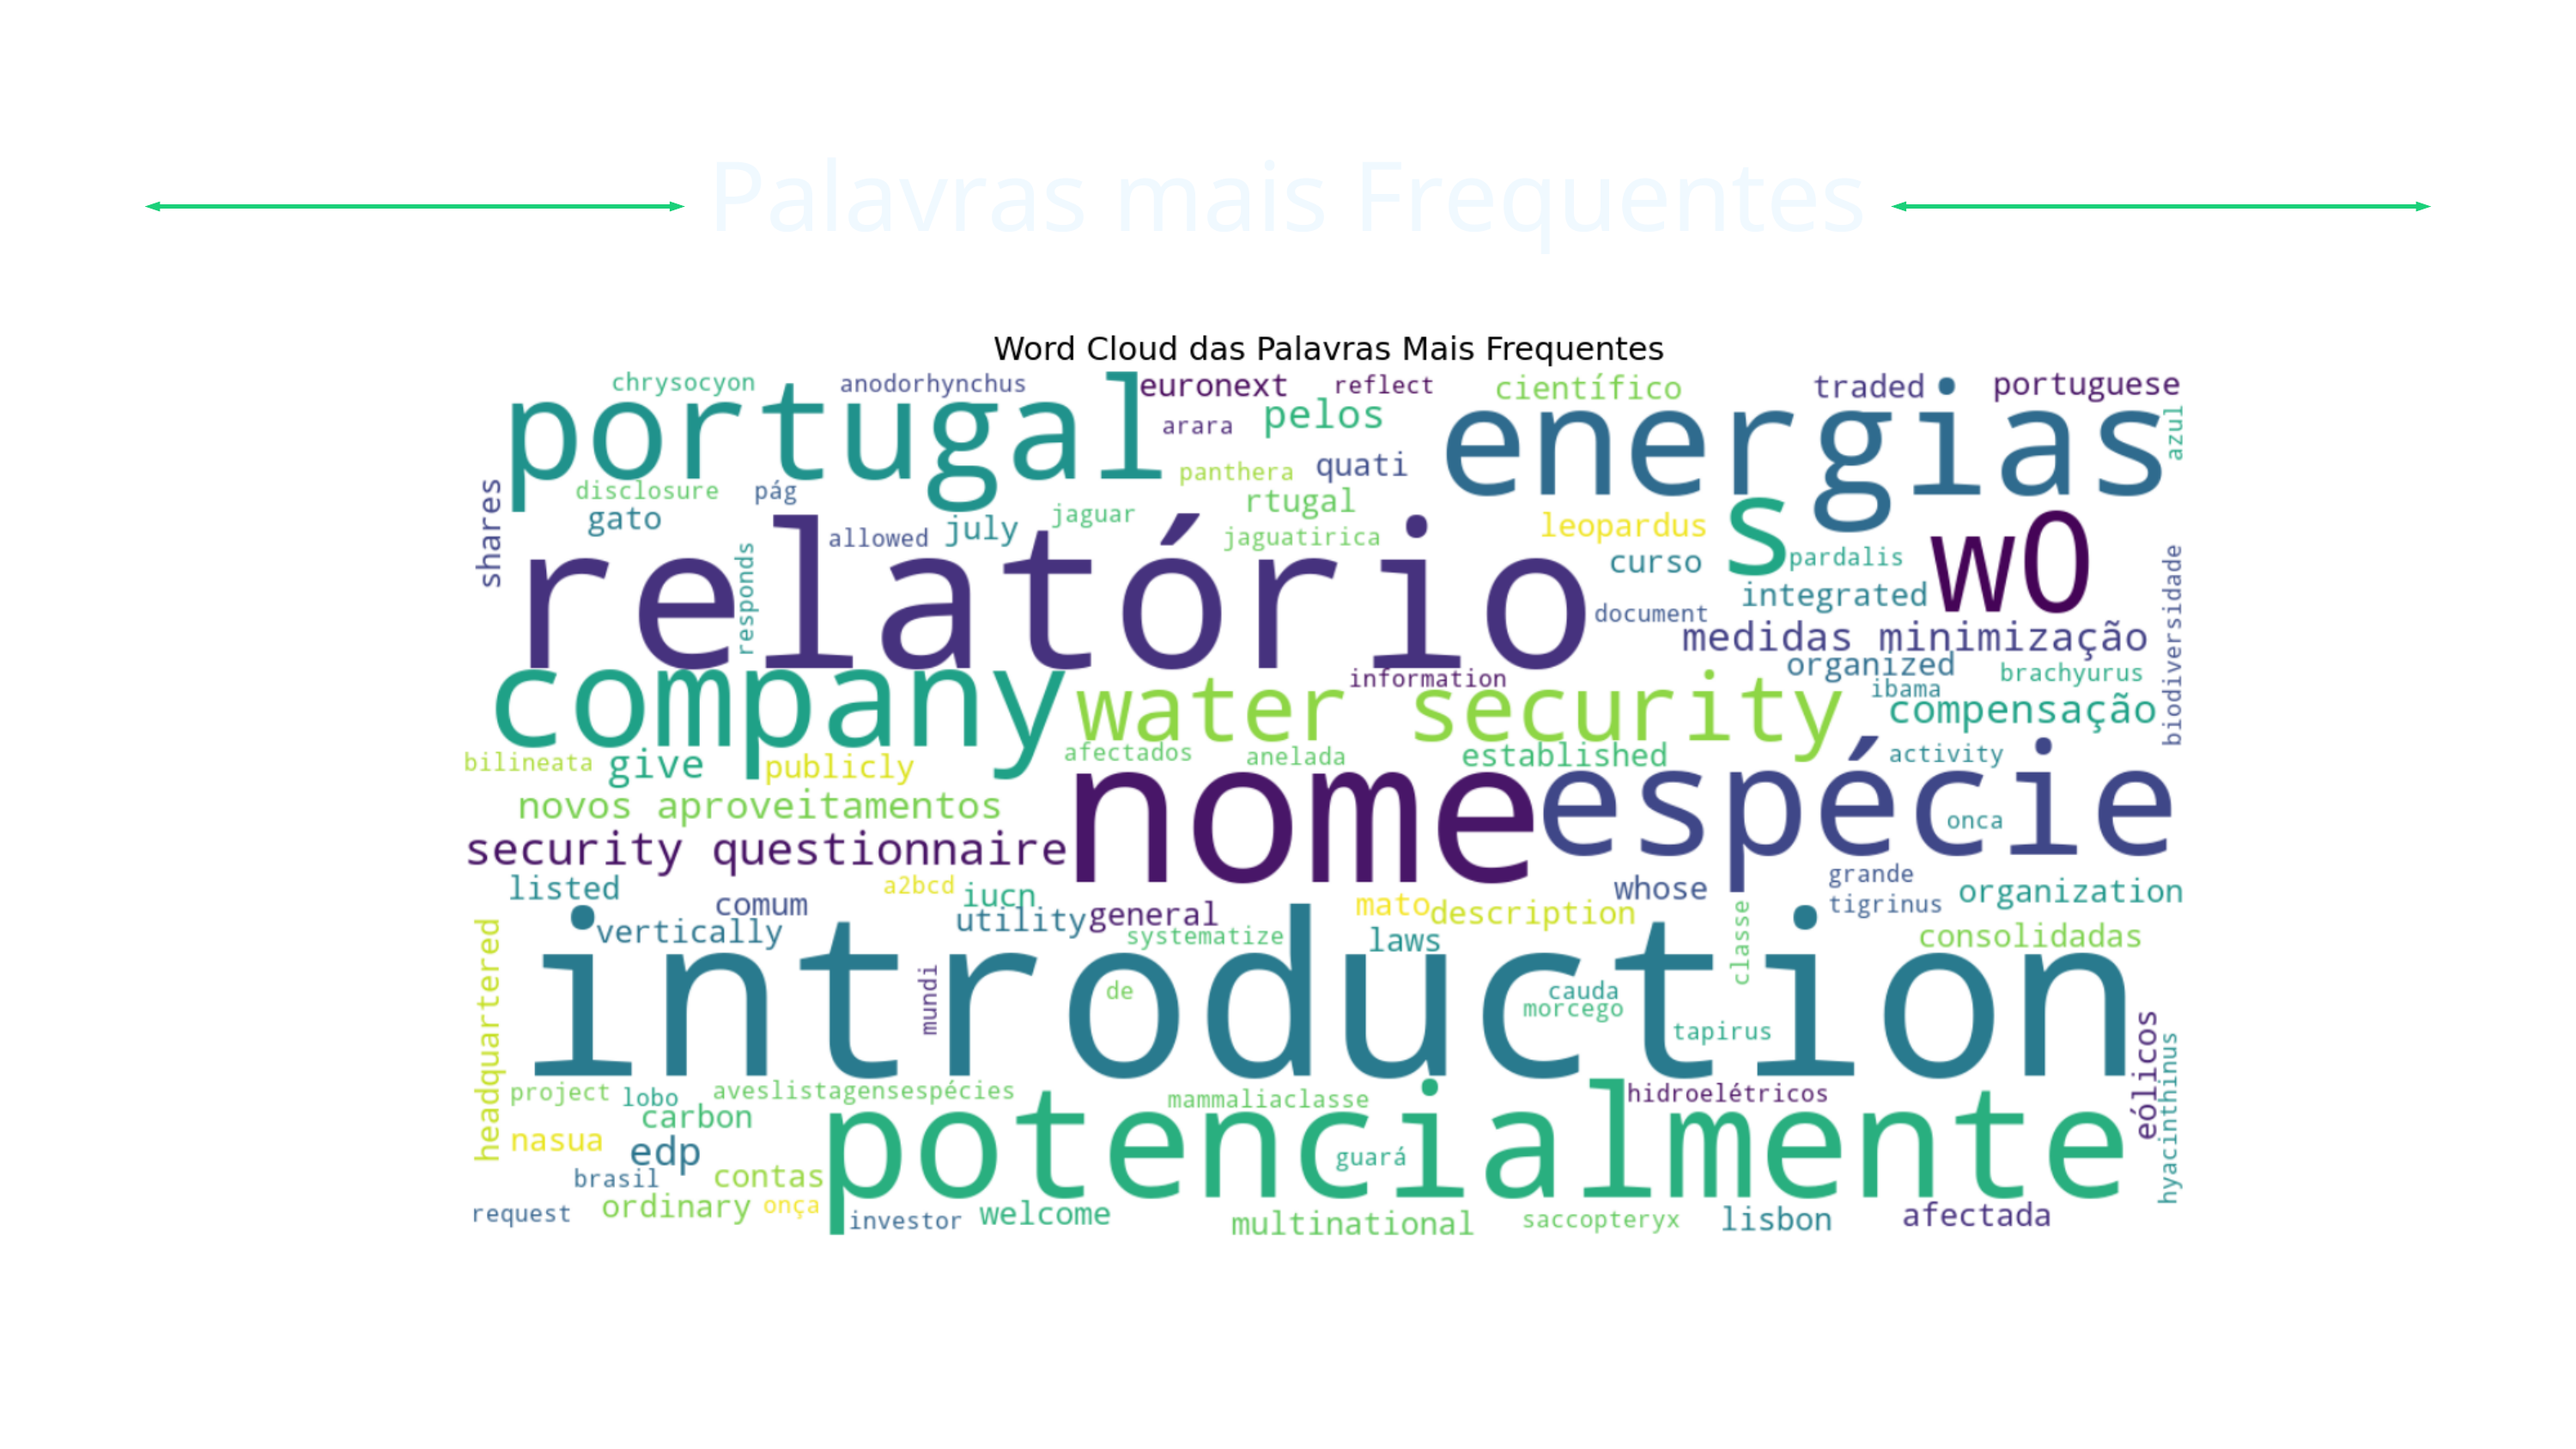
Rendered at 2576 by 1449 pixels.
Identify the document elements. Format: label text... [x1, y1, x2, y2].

picture [450, 323, 2208, 1251]
text_box Palavras mais Frequentes [499, 135, 2077, 252]
